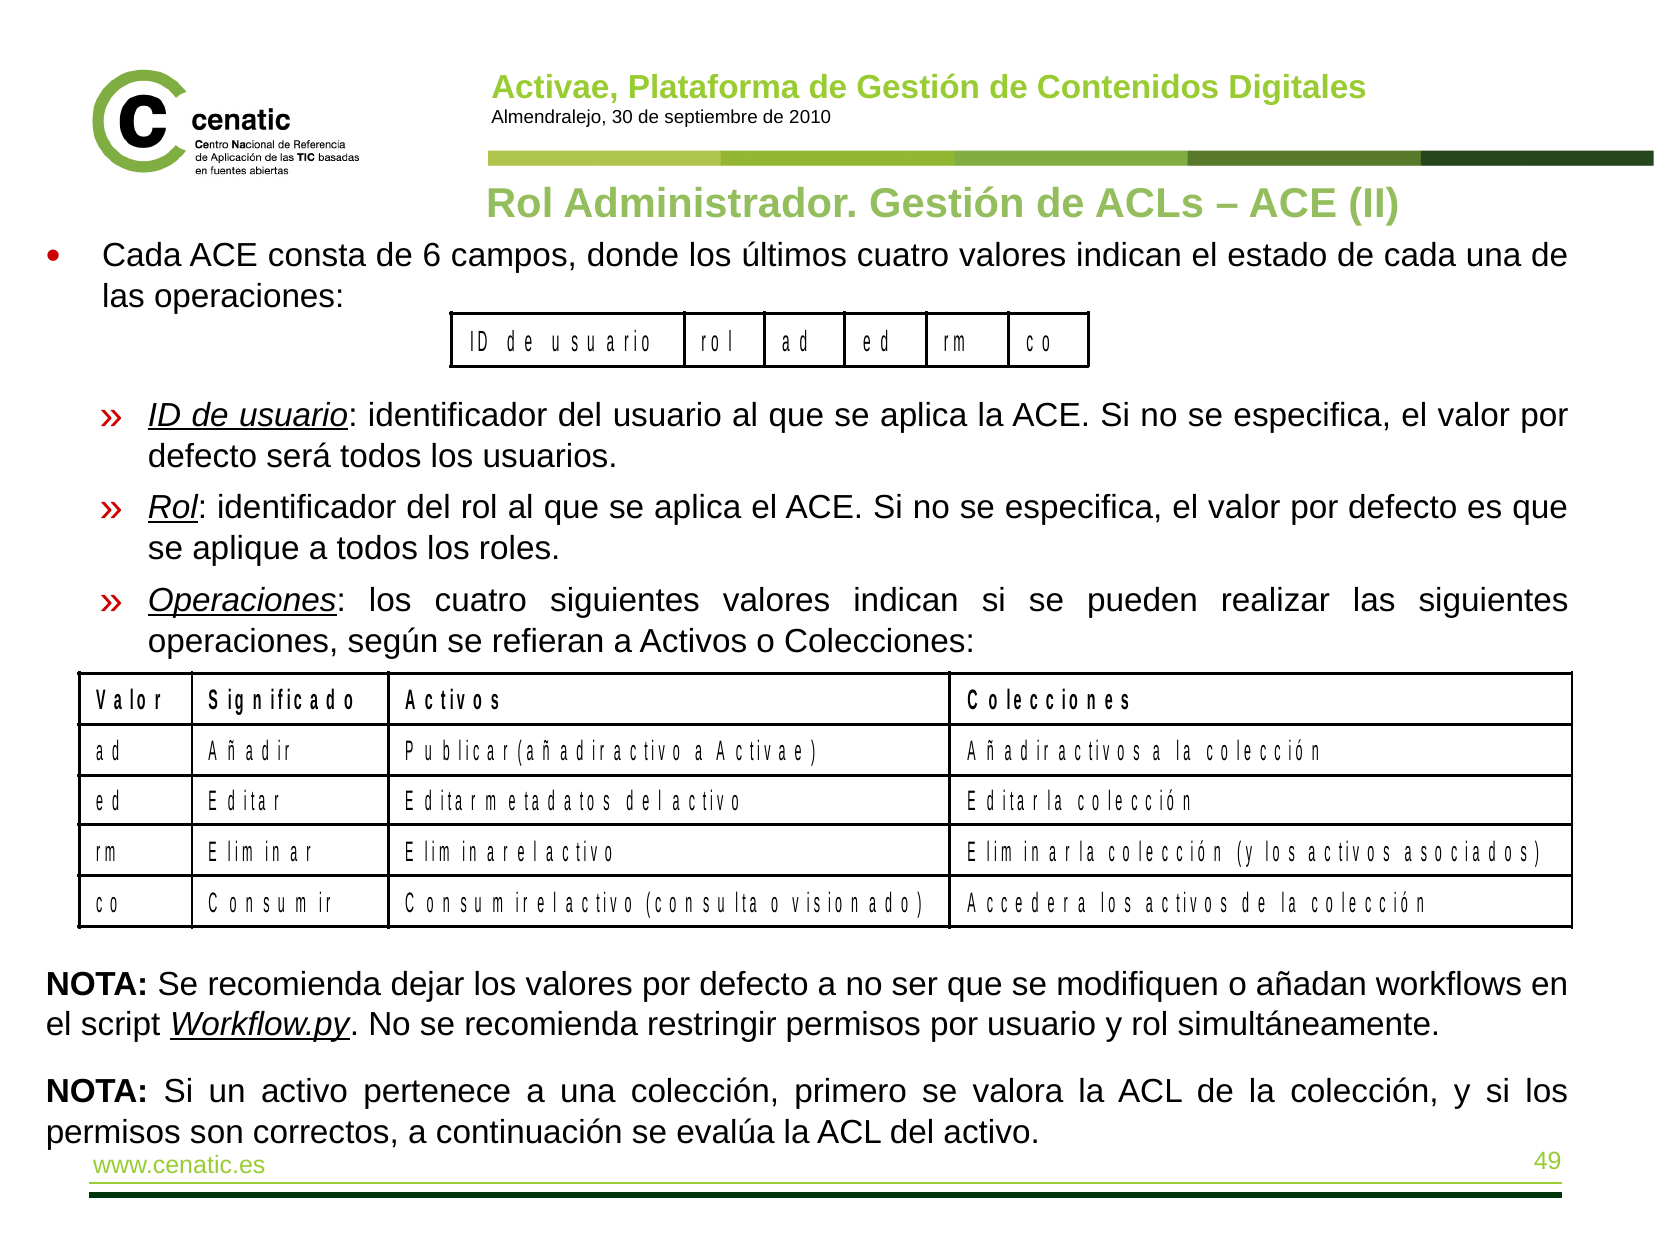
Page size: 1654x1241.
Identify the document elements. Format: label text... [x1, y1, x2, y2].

picture [1, 4, 1654, 1228]
title Rol Administrador. Gestión de ACLs – ACE (II) [486, 177, 1571, 225]
text_box Cada ACE consta de 6 campos, donde los últimos cuatro valores indican el estado de cada una de las operaciones: ID de usuario: identificador del usuario al que se aplica la ACE. Si no se especifica, el valor por defecto será todos los usuarios. Rol: identificador del rol al que se aplica el ACE. Si no se especifica, el valor por defecto es que se aplique a todos los roles. Operaciones: los cuatro siguientes valores indican si se pueden realizar las siguientes operaciones, según se refieran a Activos o Colecciones: NOTA: Se recomienda dejar los valores por defecto a no ser que se modifiquen o añadan workflows en el script Workflow.py. No se recomienda restringir permisos por usuario y rol simultáneamente. NOTA: Si un activo pertenece a una colección, primero se valora la ACL de la colección, y si los permisos son correctos, a continuación se evalúa la ACL del activo. [31, 225, 1586, 510]
